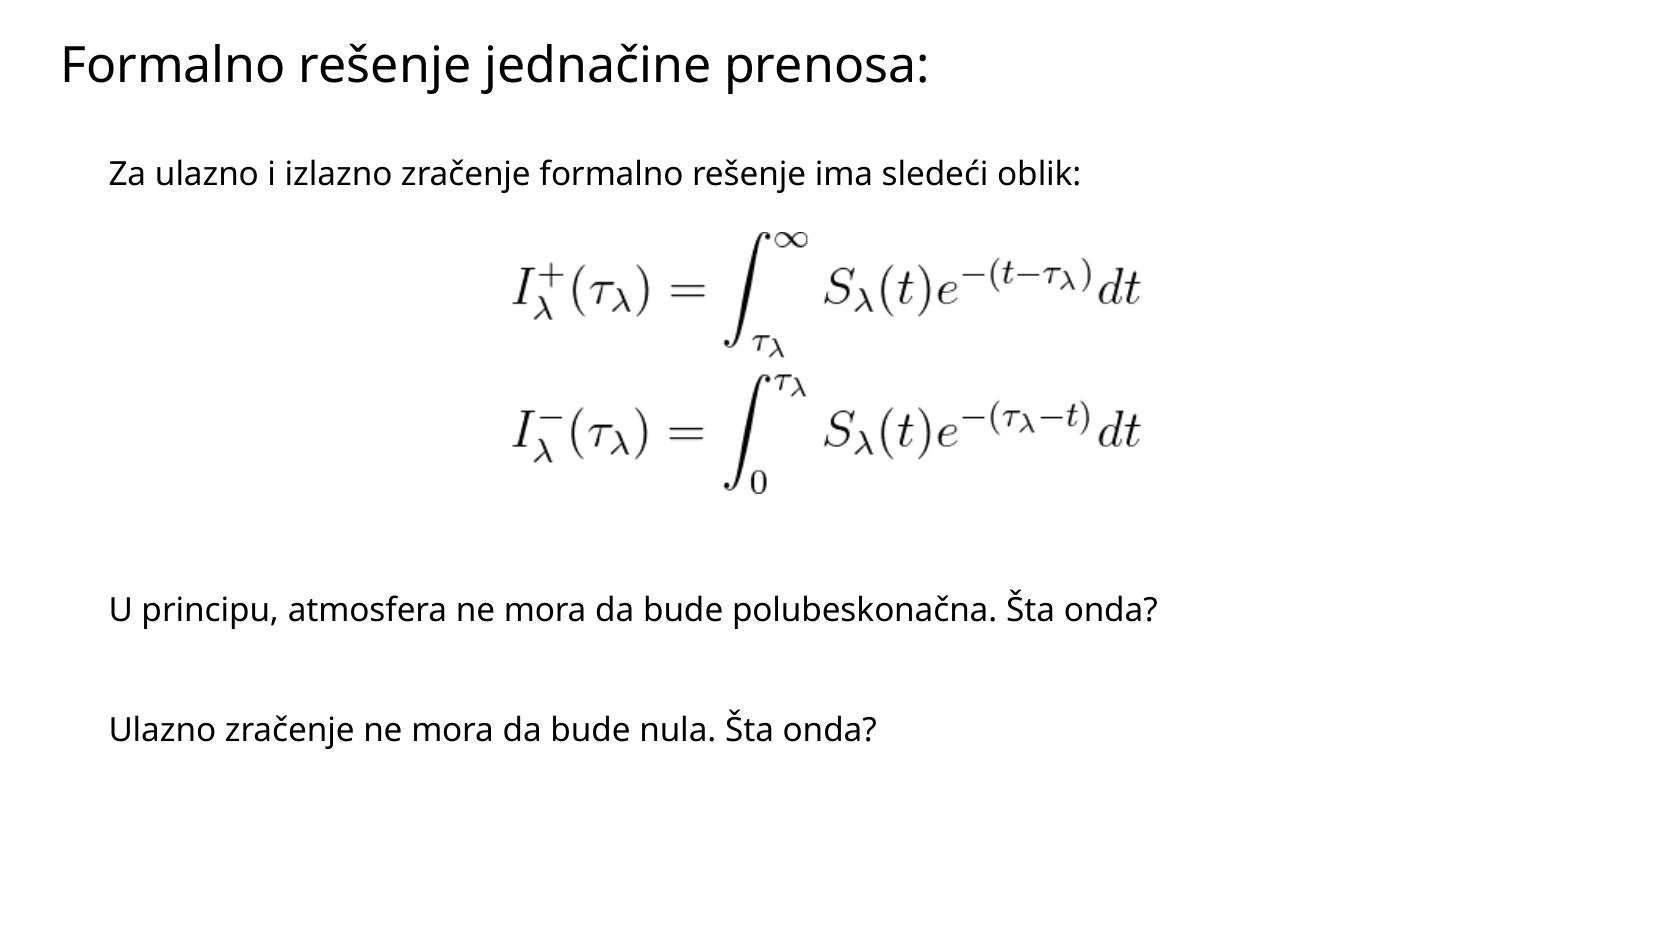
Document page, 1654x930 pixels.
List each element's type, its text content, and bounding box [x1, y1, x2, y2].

list Za ulazno i izlazno zračenje formalno rešenje ima sledeći oblik: U principu, atmosfera ne mora da bude polubeskonačna. Šta onda? Ulazno zračenje ne mora da bude nula. Šta onda? [45, 149, 1635, 880]
title Formalno rešenje jednačine prenosa: [59, 13, 1648, 113]
picture [512, 232, 1141, 494]
